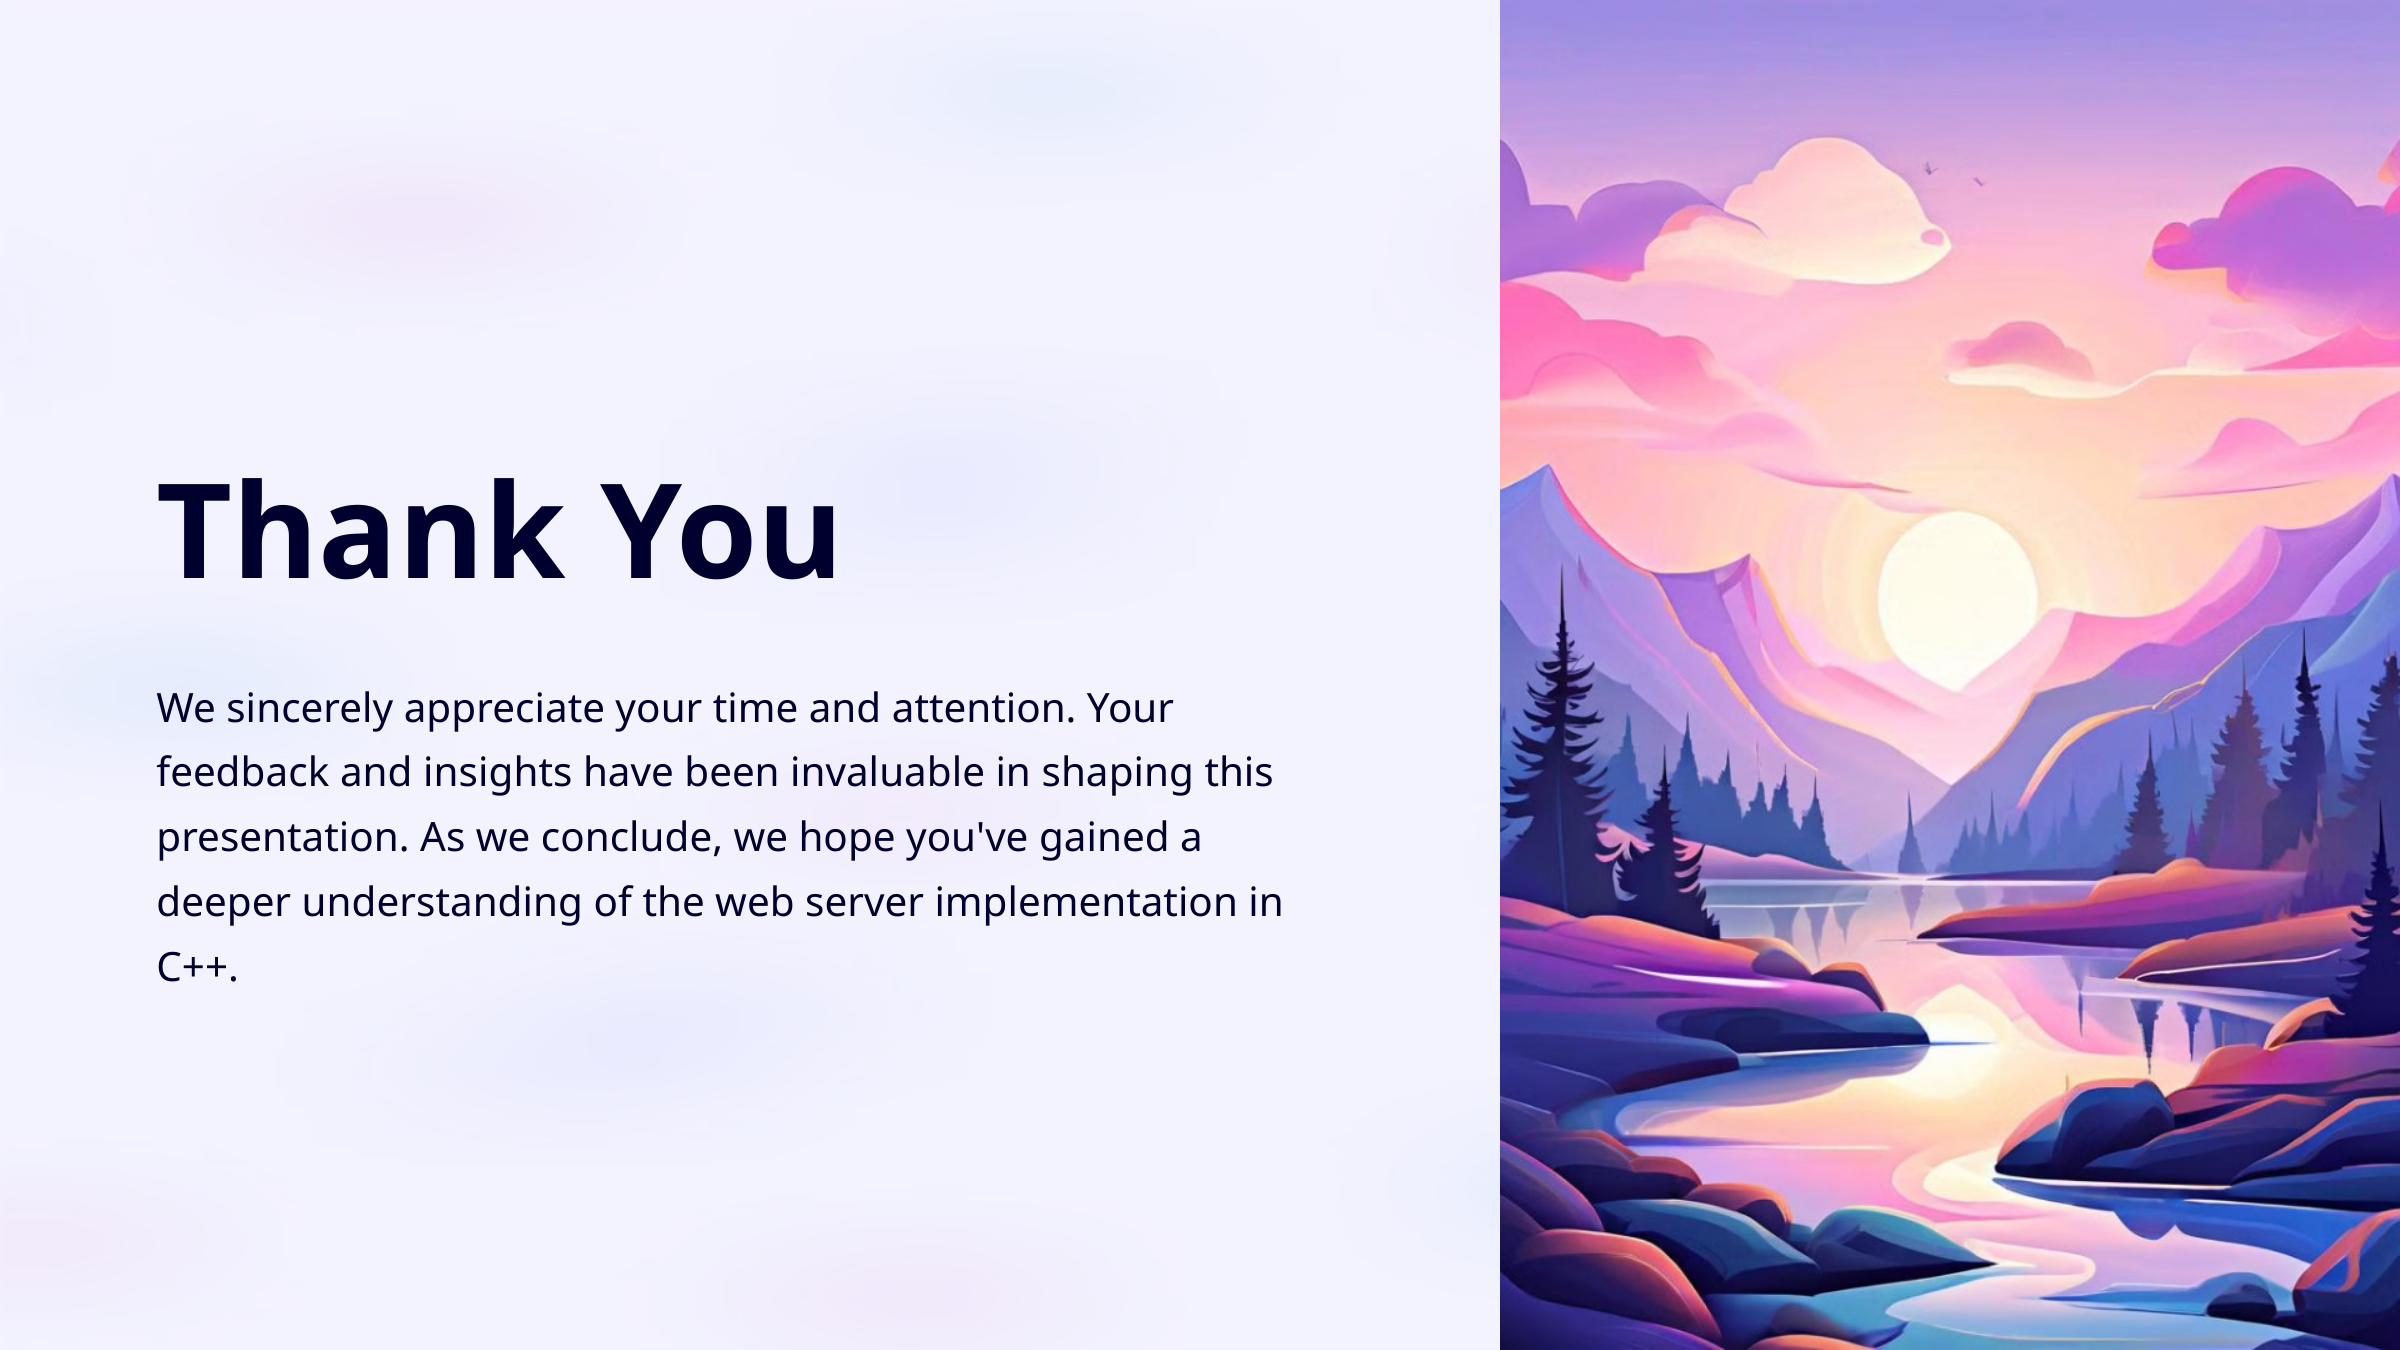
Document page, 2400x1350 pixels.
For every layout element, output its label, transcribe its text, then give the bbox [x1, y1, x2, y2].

text_box [0, 0, 1500, 1350]
picture [1500, 0, 2400, 1350]
text_box We sincerely appreciate your time and attention. Your feedback and insights have been invaluable in shaping this presentation. As we conclude, we hope you've gained a deeper understanding of the web server implementation in C++. [141, 657, 1359, 918]
text_box Thank You [141, 432, 1359, 598]
